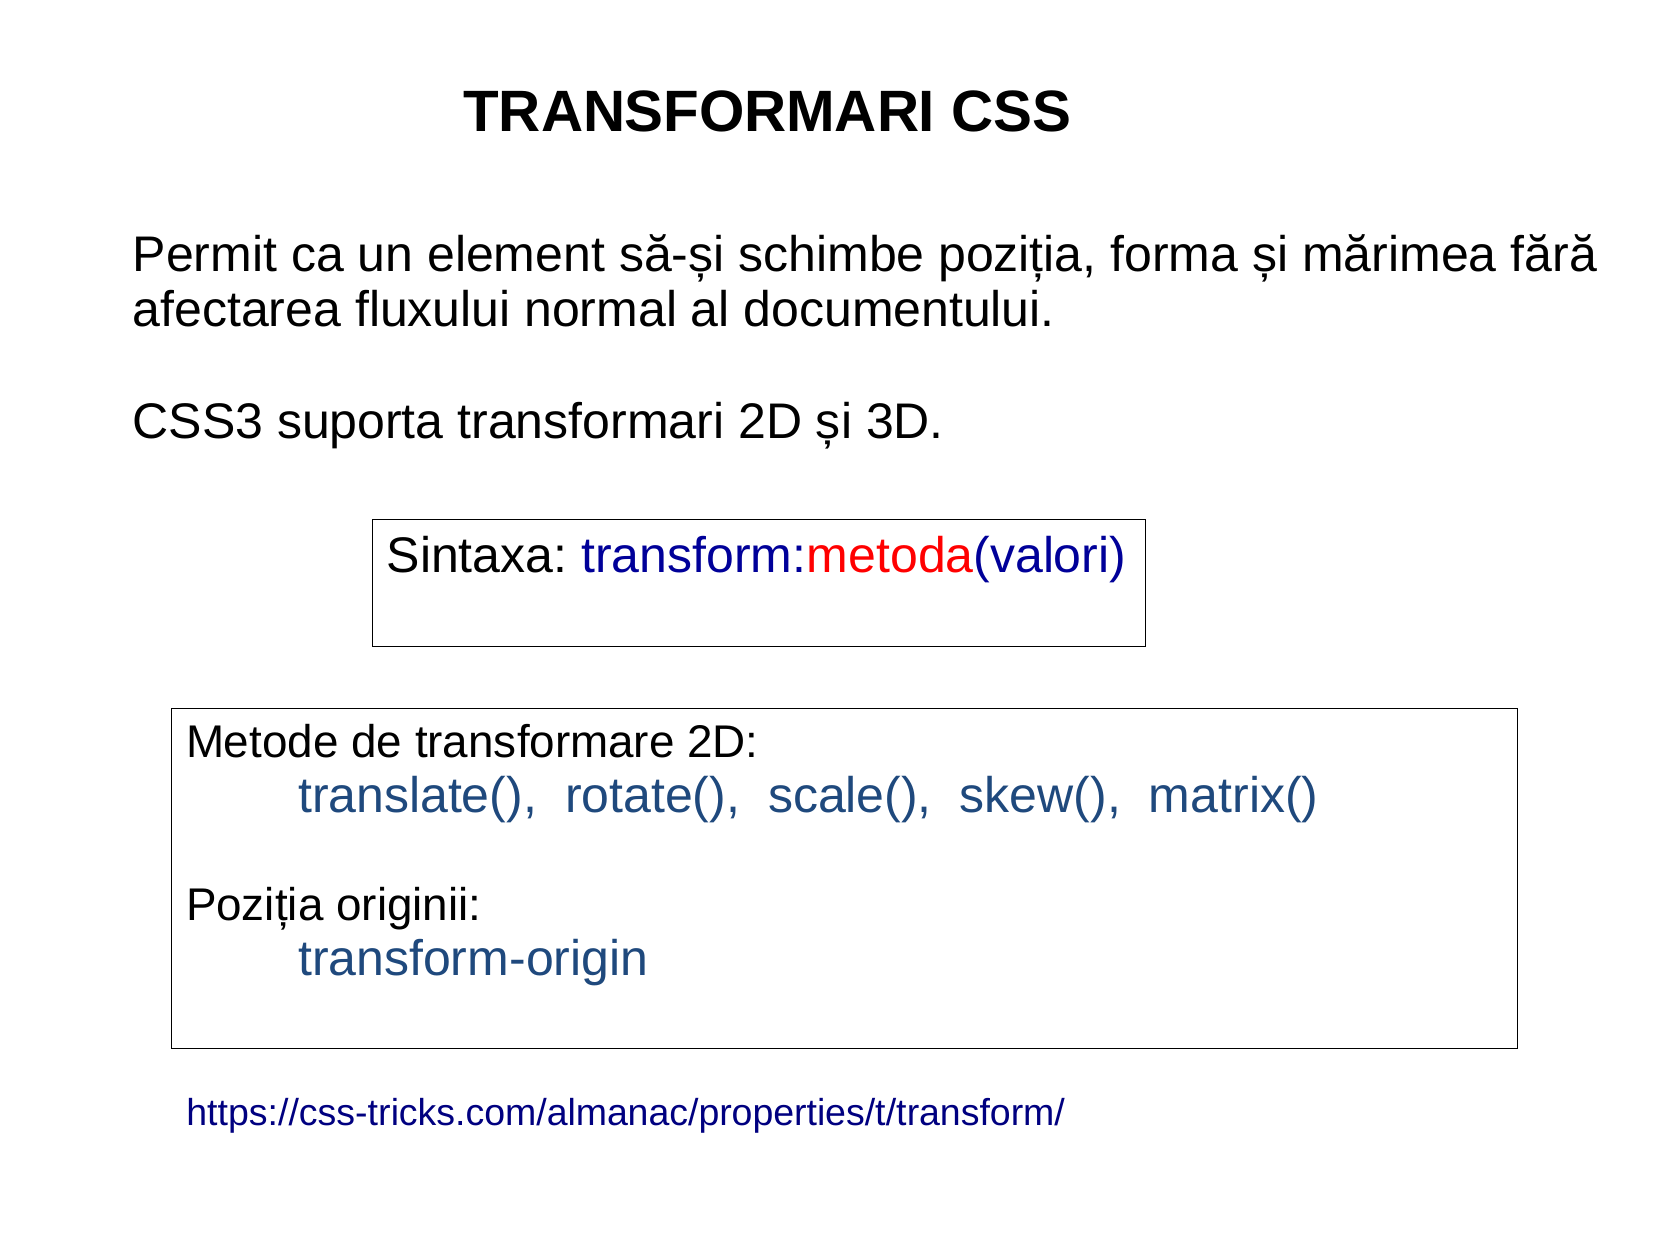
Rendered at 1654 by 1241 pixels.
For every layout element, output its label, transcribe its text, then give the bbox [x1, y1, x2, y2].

text_box TRANSFORMARI CSS [448, 70, 1394, 166]
text_box Metode de transformare 2D: translate(), rotate(), scale(), skew(), matrix() Poziția originii: transform-origin [171, 708, 1518, 1049]
text_box Sintaxa: transform:metoda(valori) [372, 519, 1146, 647]
text_box https://css-tricks.com/almanac/properties/t/transform/ [171, 1084, 1359, 1155]
text_box Permit ca un element să-și schimbe poziția, forma și mărimea fără afectarea fluxului normal al documentului. CSS3 suporta transformari 2D și 3D. [118, 218, 1627, 457]
